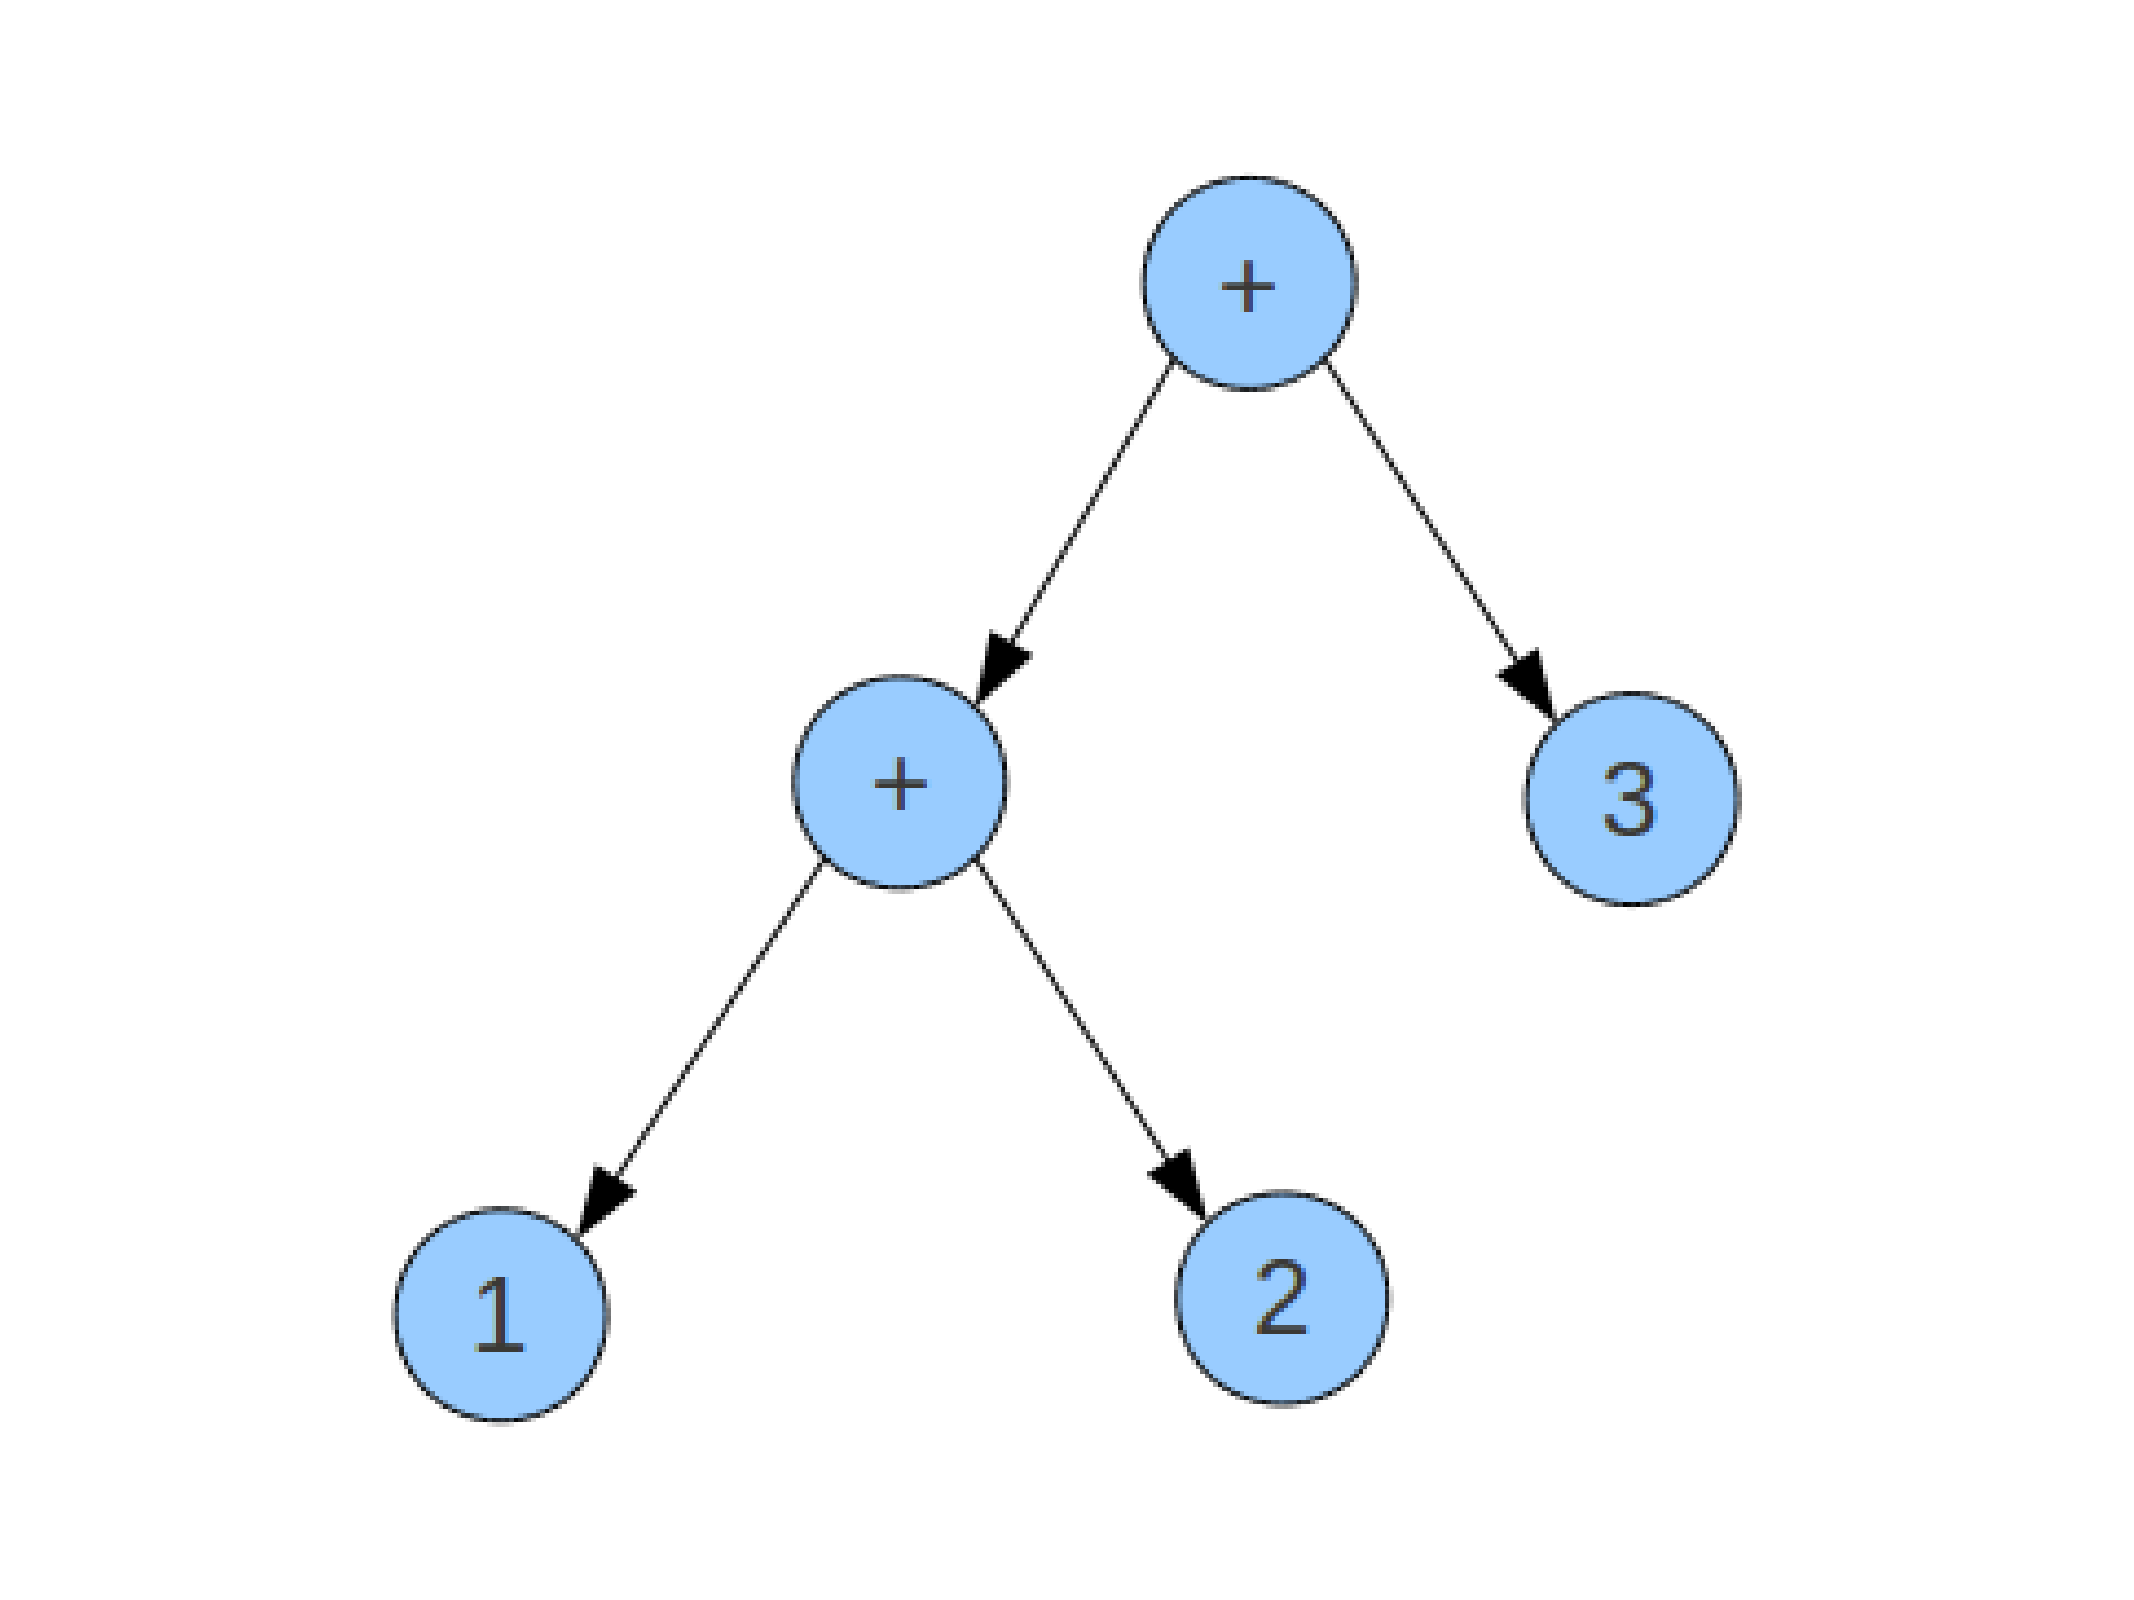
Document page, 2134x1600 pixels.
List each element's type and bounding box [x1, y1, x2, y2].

picture [391, 172, 1742, 1427]
